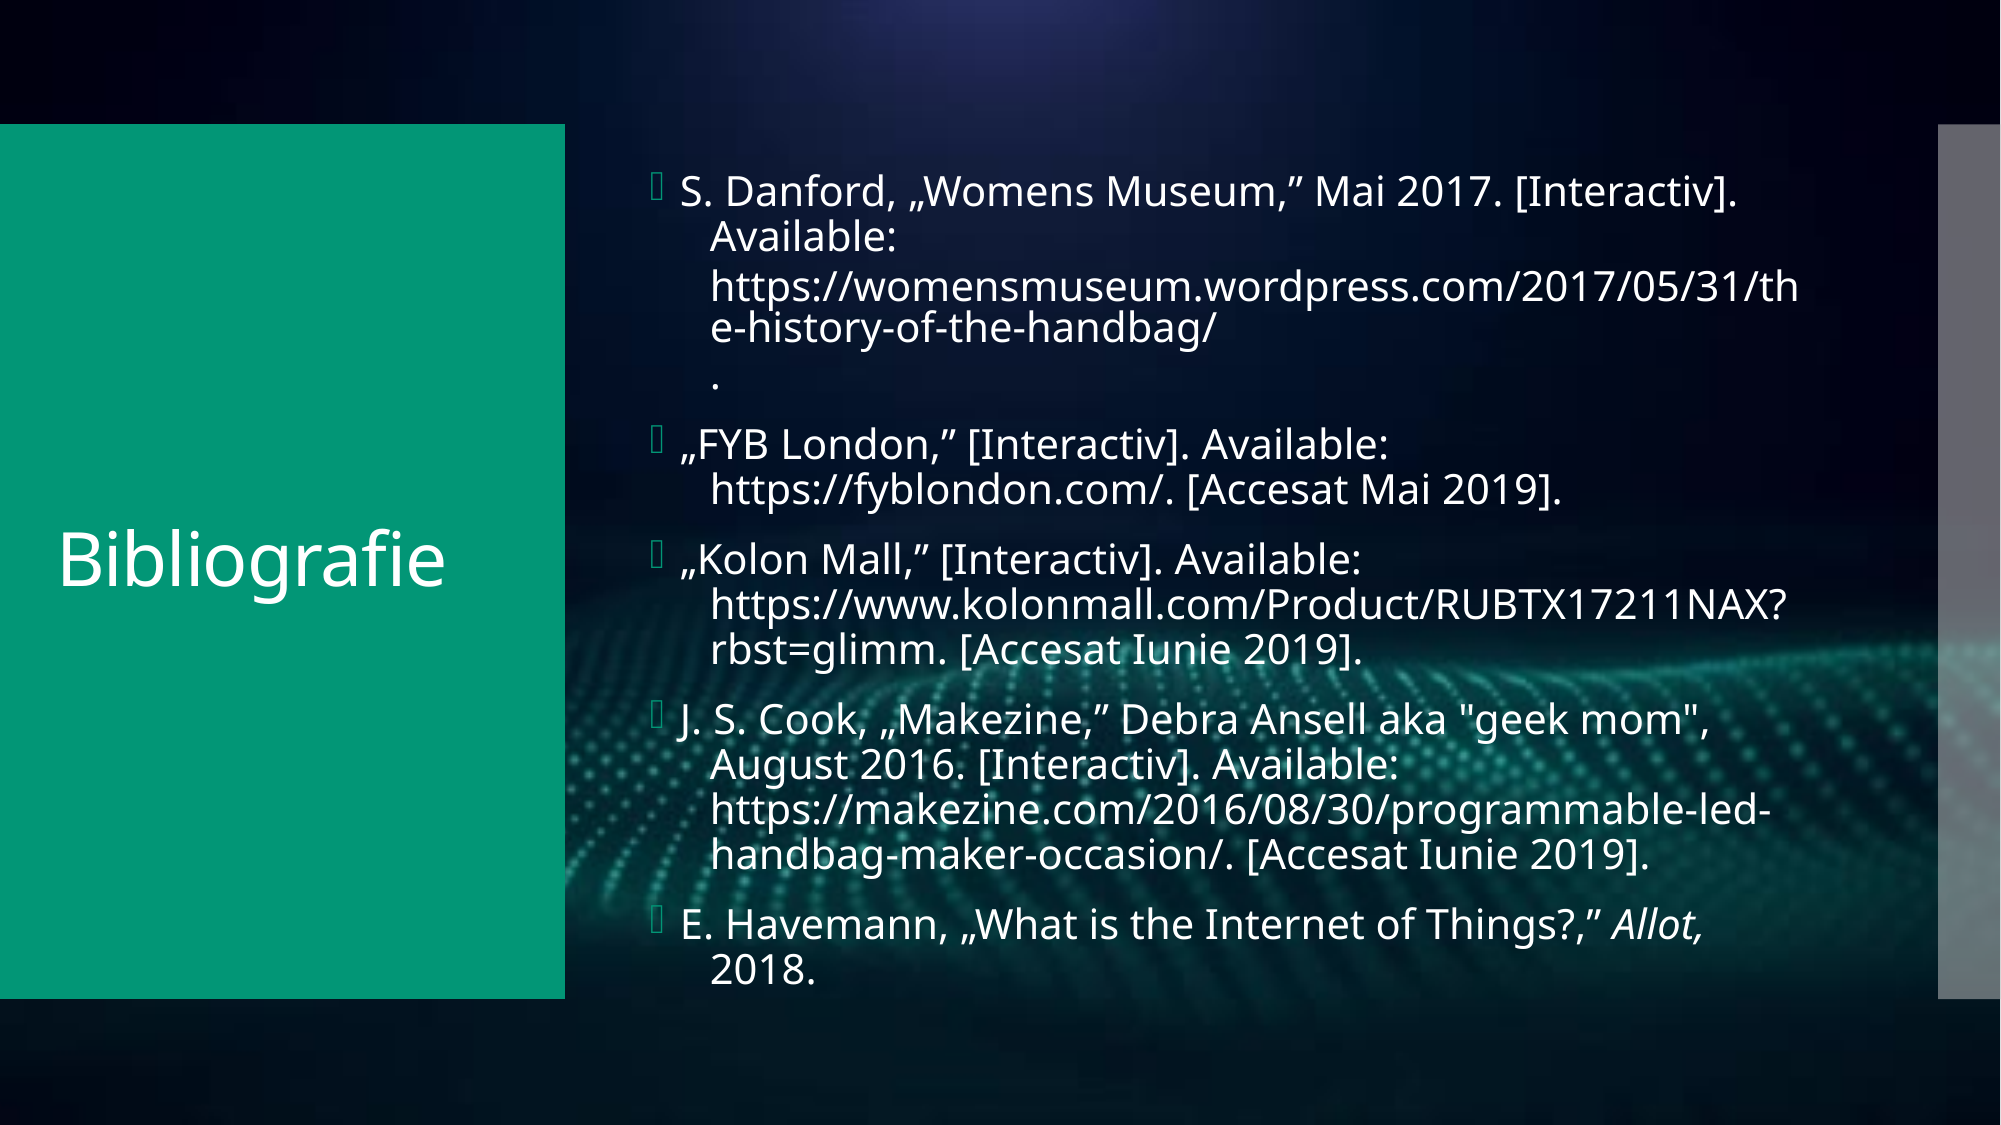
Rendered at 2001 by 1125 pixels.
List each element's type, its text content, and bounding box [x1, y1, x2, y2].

list S. Danford, „Womens Museum,” Mai 2017. [Interactiv]. Available: https://womensmuseum.wordpress.com/2017/05/31/the-history-of-the-handbag/. „FYB London,” [Interactiv]. Available: https://fyblondon.com/. [Accesat Mai 2019]. „Kolon Mall,” [Interactiv]. Available: https://www.kolonmall.com/Product/RUBTX17211NAX?rbst=glimm. [Accesat Iunie 2019]. J. S. Cook, „Makezine,” Debra Ansell aka "geek mom", August 2016. [Interactiv]. Available: https://makezine.com/2016/08/30/programmable-led-handbag-maker-occasion/. [Accesat Iunie 2019]. E. Havemann, „What is the Internet of Things?,” Allot, 2018. [634, 141, 1835, 982]
title Bibliografie [41, 184, 526, 940]
